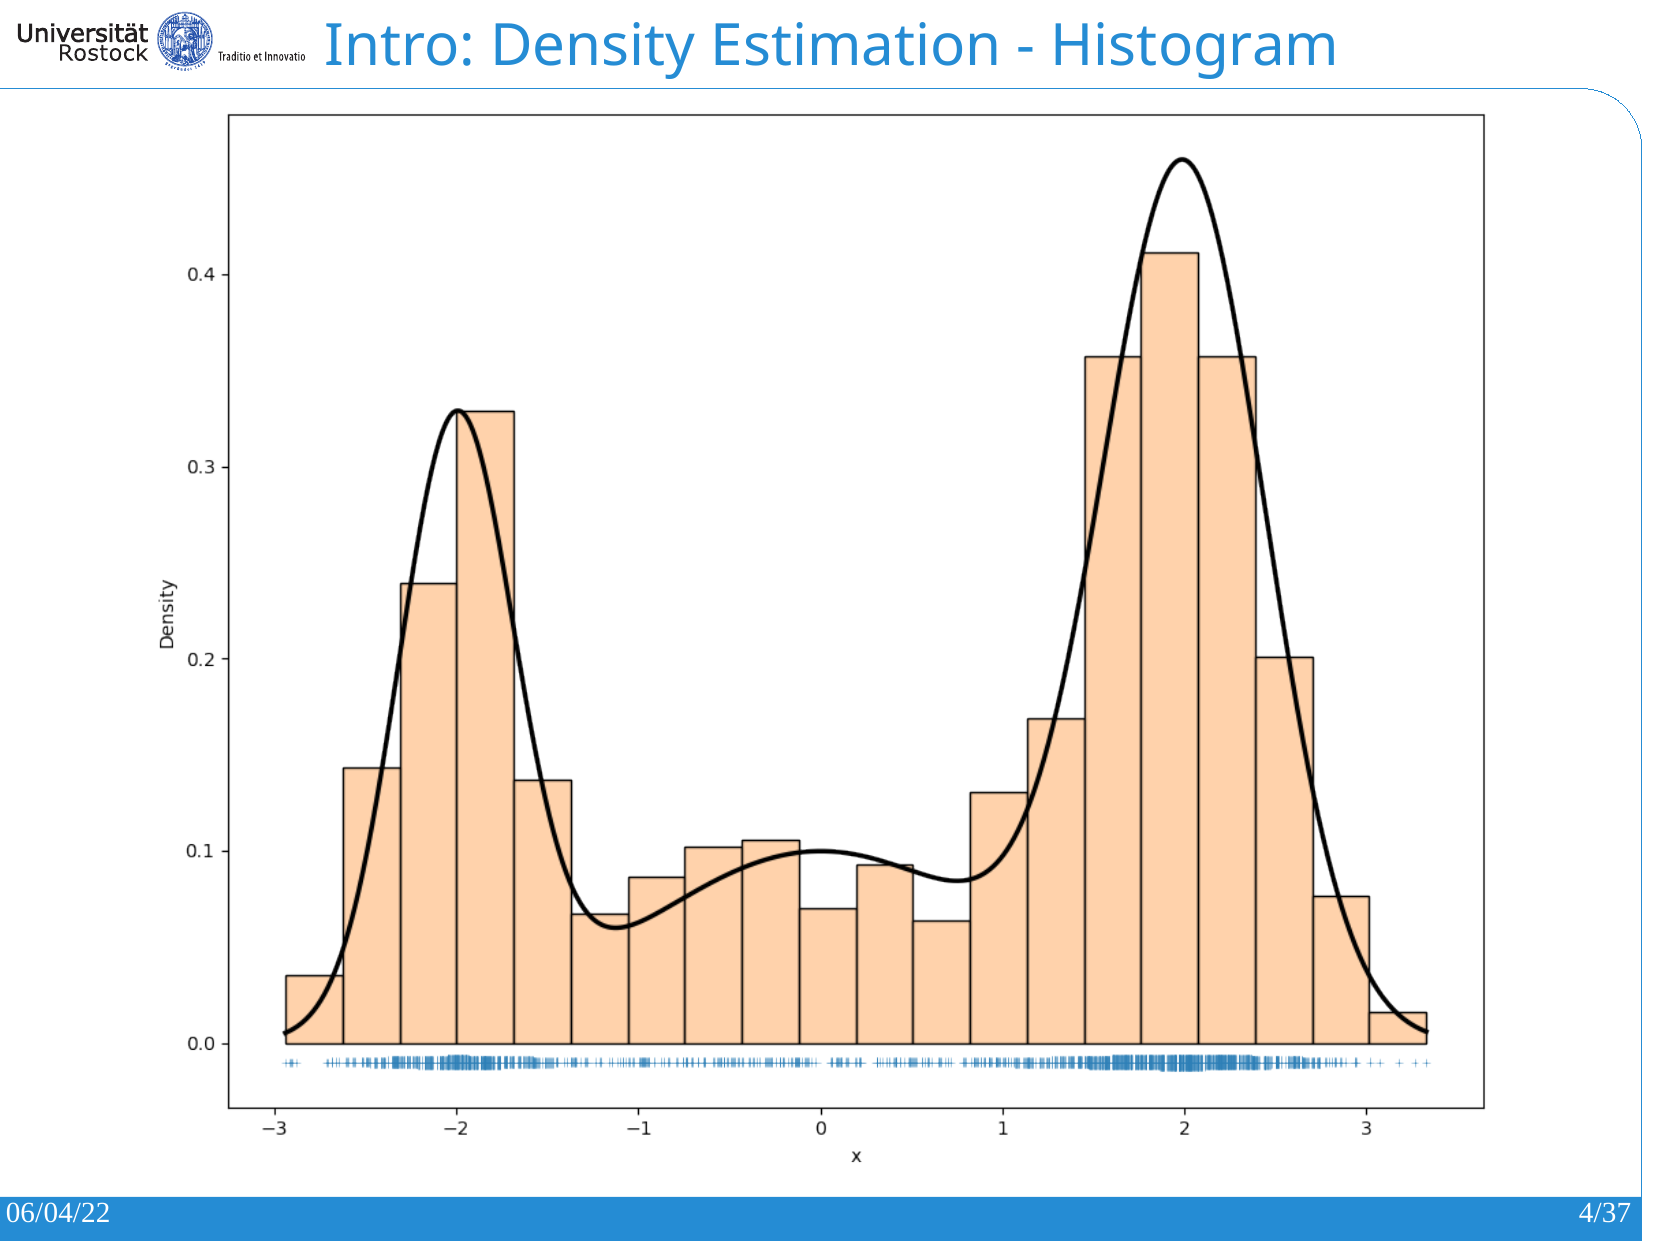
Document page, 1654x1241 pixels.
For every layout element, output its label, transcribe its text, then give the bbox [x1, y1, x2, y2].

picture [138, 94, 1504, 1187]
title Intro: Density Estimation - Histogram [324, 8, 1571, 77]
